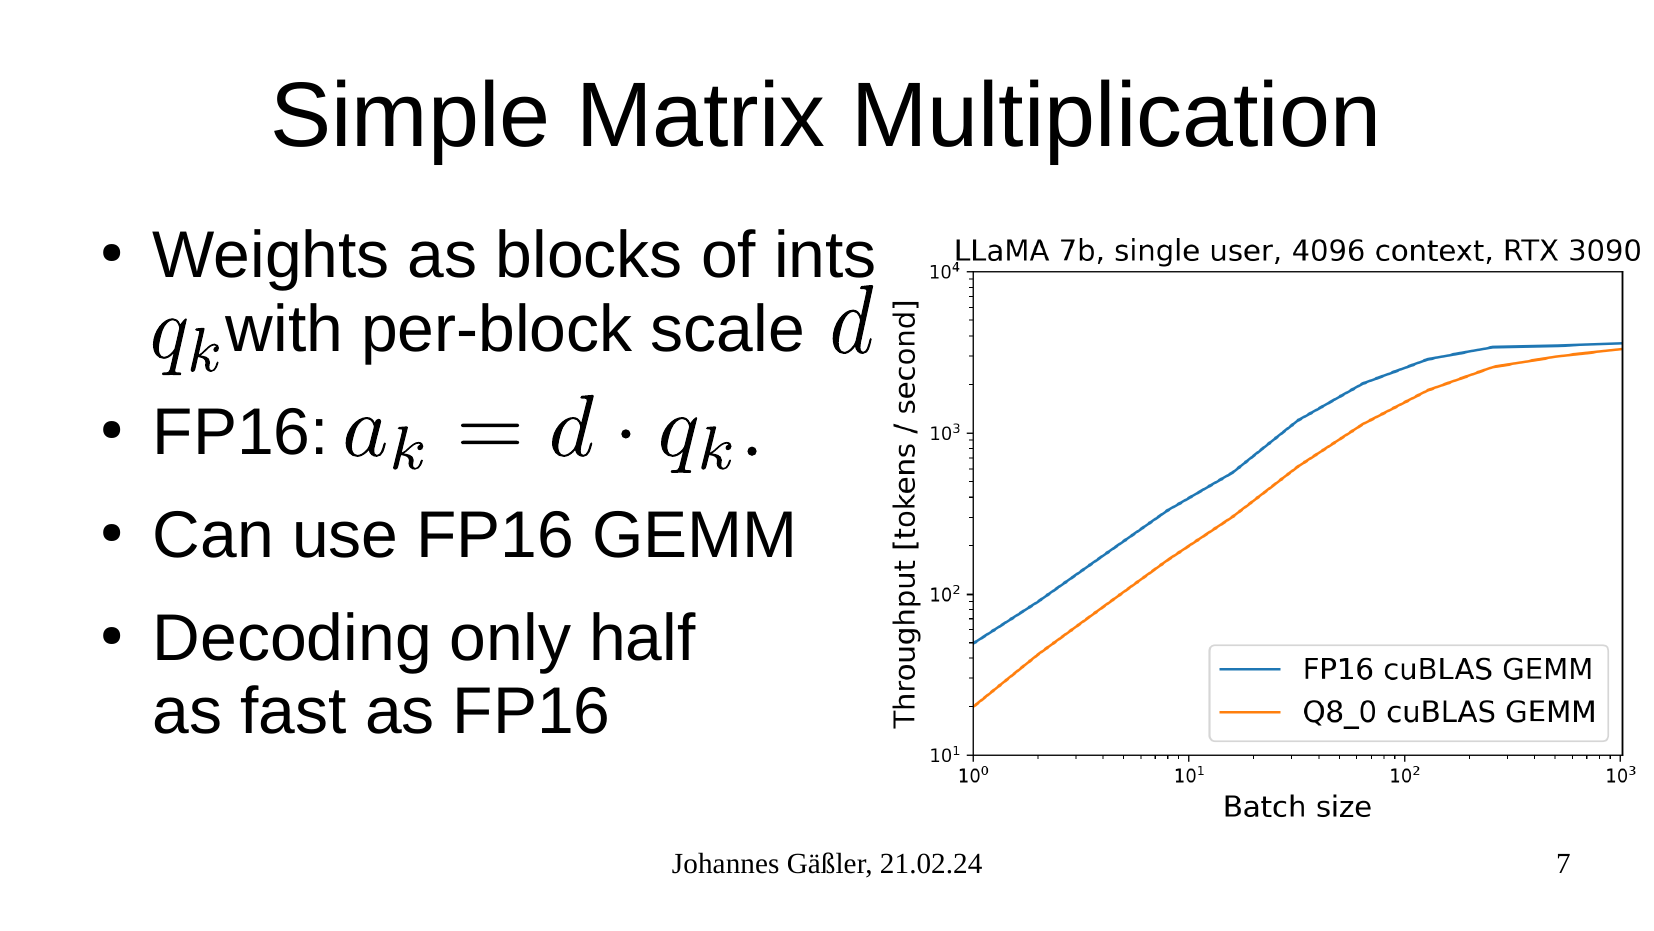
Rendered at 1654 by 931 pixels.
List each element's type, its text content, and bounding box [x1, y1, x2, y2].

list Weights as blocks of ints with per-block scale FP16: Can use FP16 GEMM Decoding only half as fast as FP16 [82, 217, 1571, 826]
picture [832, 285, 874, 354]
picture [152, 318, 219, 376]
title Simple Matrix Multiplication [82, 37, 1571, 193]
picture [868, 196, 1654, 825]
picture [345, 394, 757, 473]
